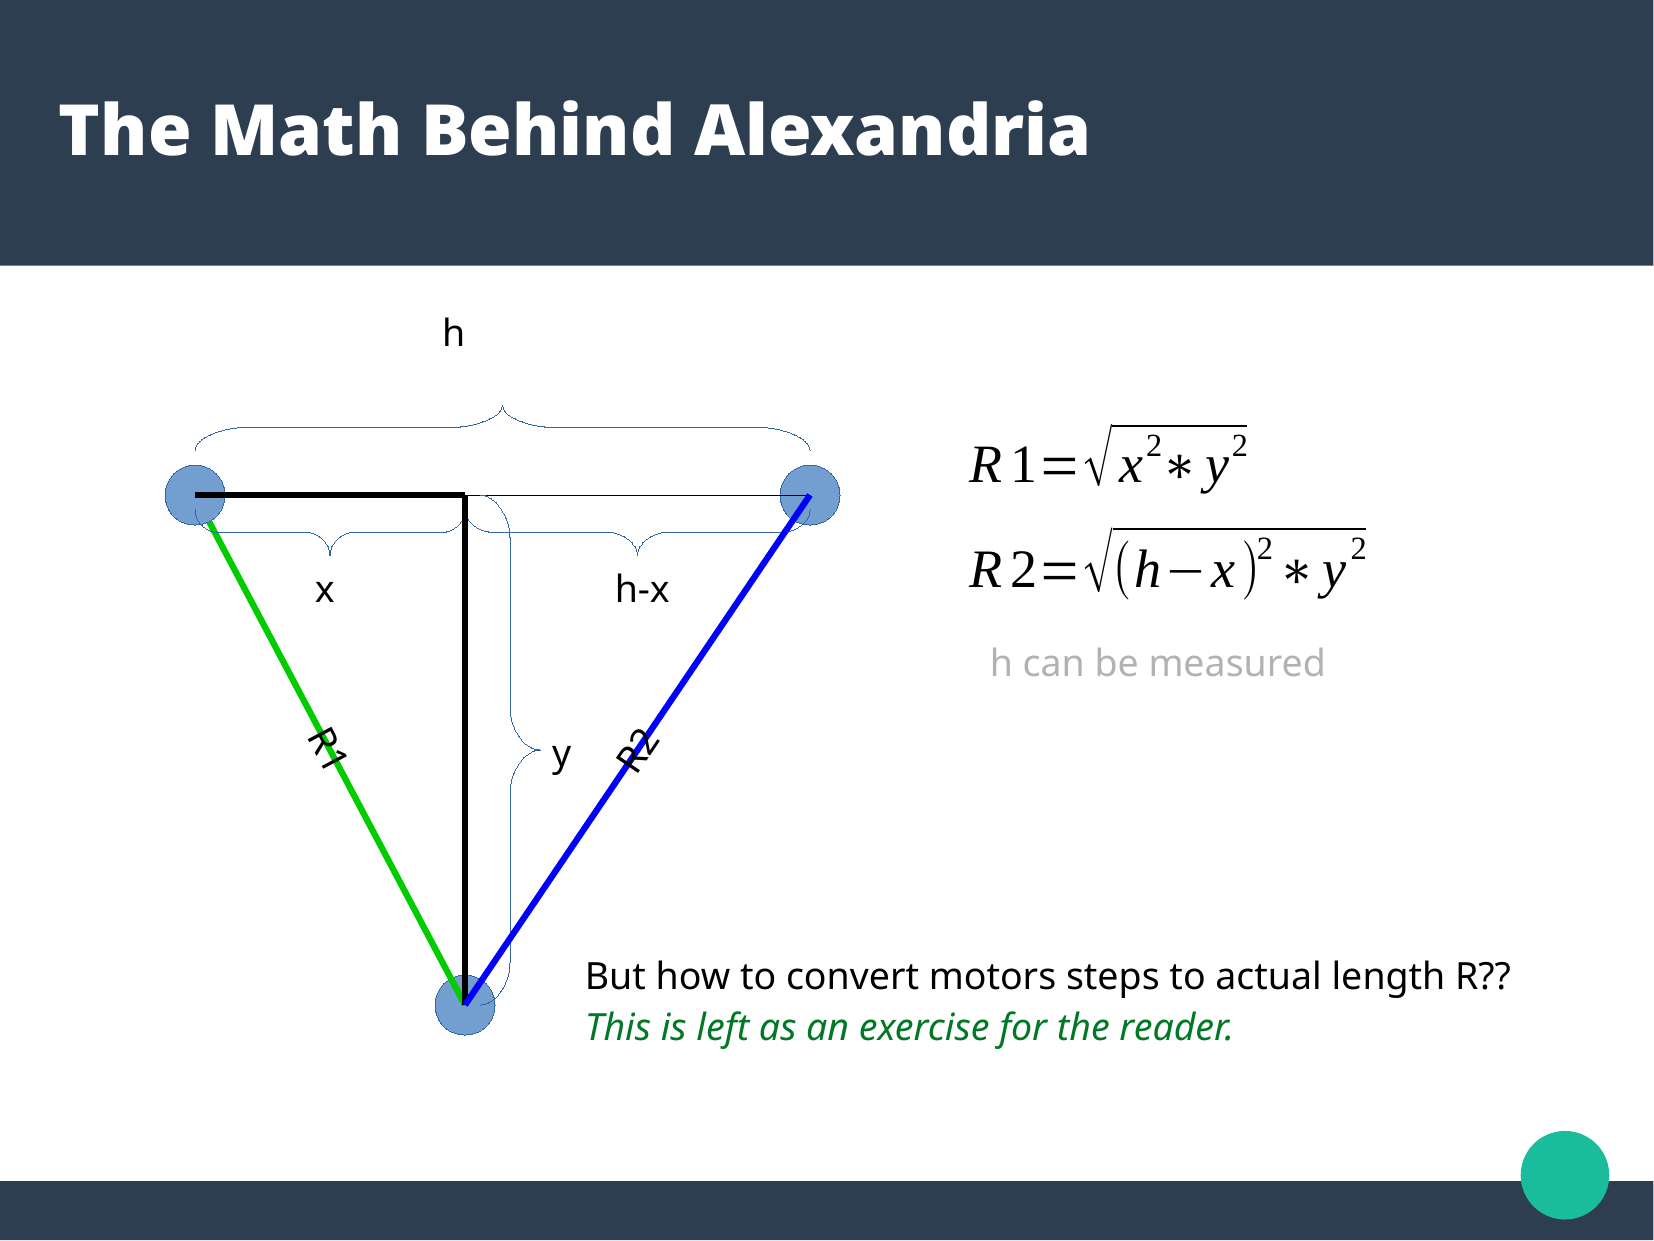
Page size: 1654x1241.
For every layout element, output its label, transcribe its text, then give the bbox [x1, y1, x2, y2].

text_box But how to convert motors steps to actual length R?? This is left as an exercise for the reader. [570, 942, 1562, 1051]
text_box [454, 975, 462, 990]
text_box [780, 465, 841, 526]
text_box [435, 980, 496, 1036]
text_box [165, 465, 225, 526]
chart [960, 422, 1254, 496]
text_box [780, 496, 804, 518]
chart [960, 525, 1372, 603]
text_box [468, 975, 478, 993]
text_box h can be measured [975, 629, 1366, 691]
text_box y [537, 719, 588, 781]
text_box h [427, 299, 481, 361]
title The Math Behind Alexandria [59, 49, 1595, 207]
text_box x [300, 555, 348, 616]
text_box h-x [600, 555, 684, 616]
